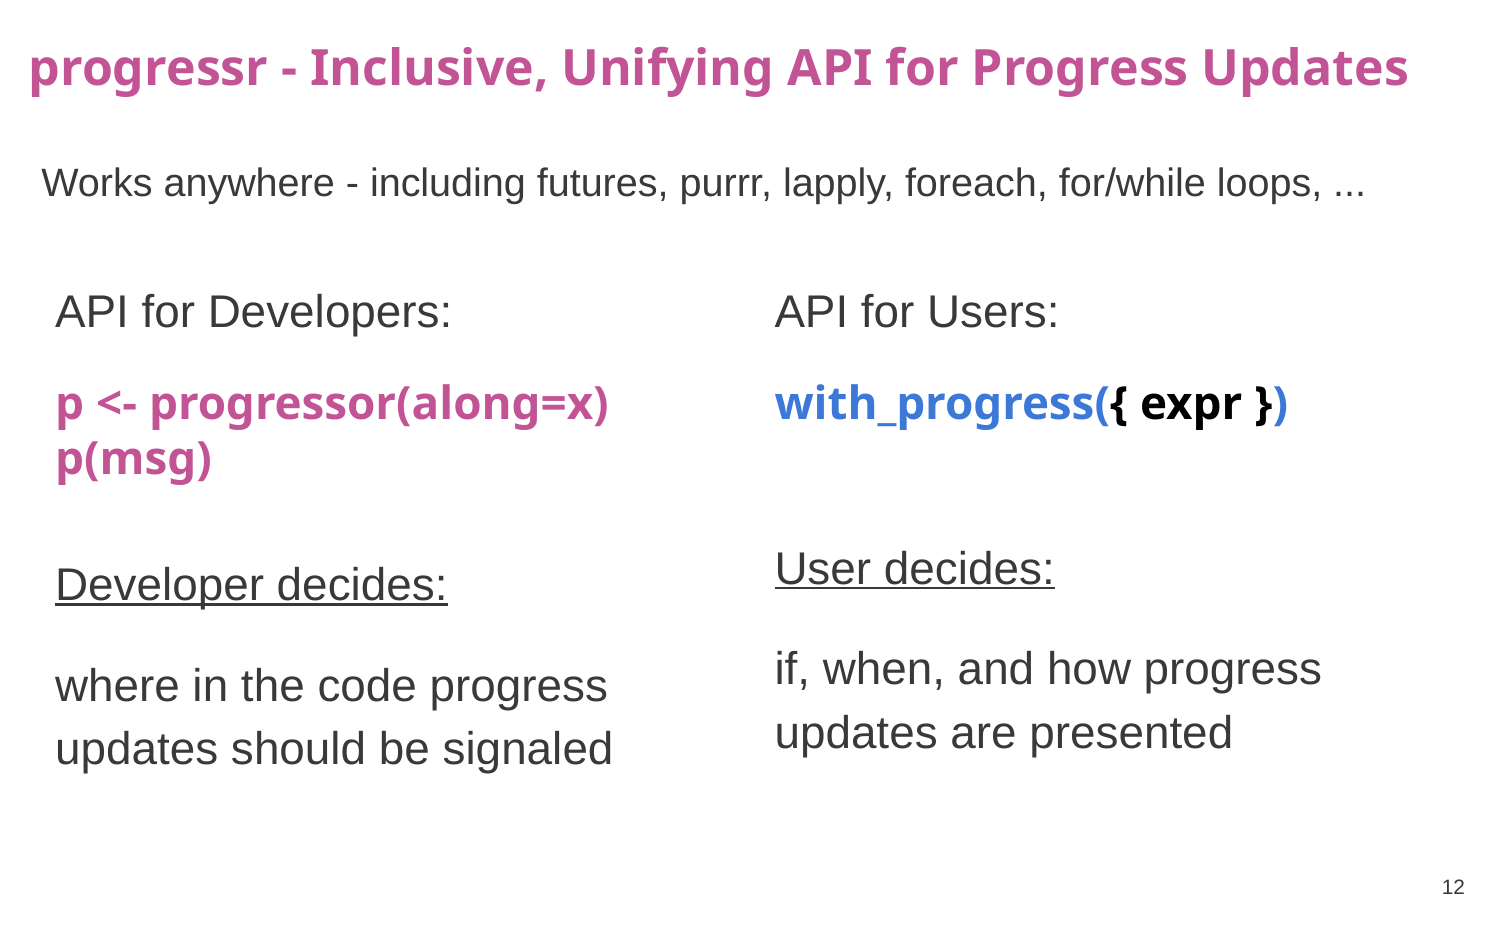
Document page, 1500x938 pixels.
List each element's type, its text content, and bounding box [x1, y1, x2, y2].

text_box API for Developers: p <- progressor(along=x) p(msg) Developer decides: where in the code progress updates should be signaled [40, 257, 735, 791]
text_box API for Users: with_progress({ expr }) User decides: if, when, and how progress updates are presented [759, 257, 1443, 771]
title progressr - Inclusive, Unifying API for Progress Updates [13, 20, 1500, 155]
slide_number <number> [1389, 849, 1480, 922]
text_box Works anywhere - including futures, purrr, lapply, foreach, for/while loops, ... [26, 135, 1493, 250]
